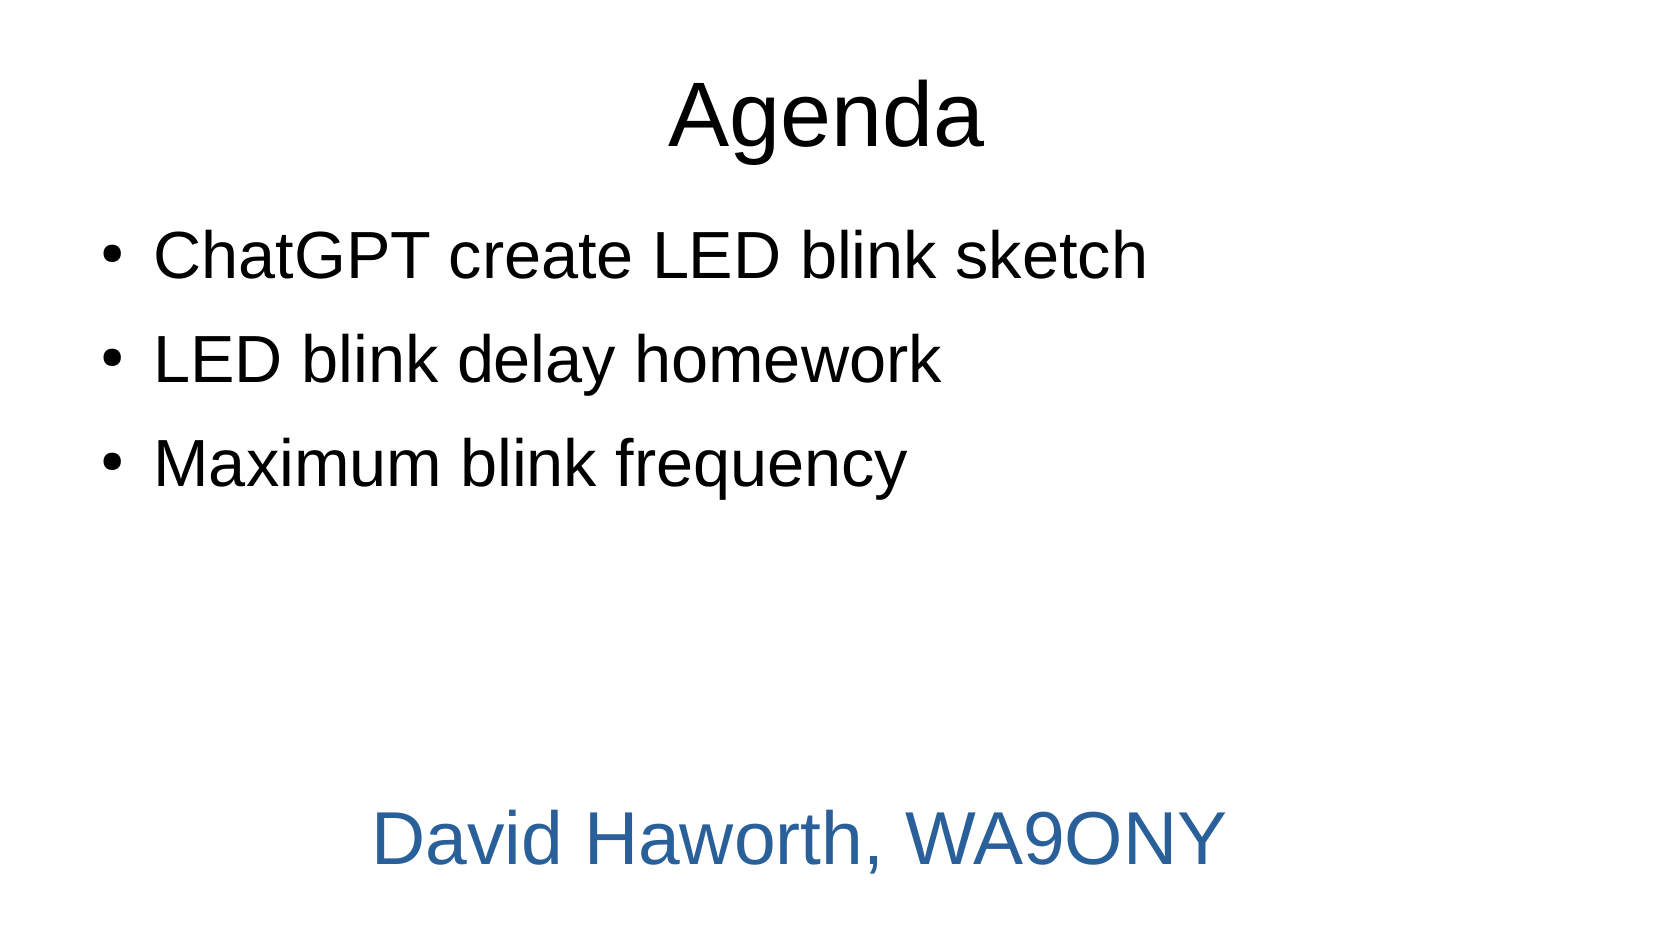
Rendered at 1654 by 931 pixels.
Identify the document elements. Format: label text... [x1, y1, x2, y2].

title Agenda [82, 37, 1571, 193]
text_box David Haworth, WA9ONY [356, 789, 1243, 889]
list ChatGPT create LED blink sketch LED blink delay homework Maximum blink frequency [82, 217, 1571, 758]
